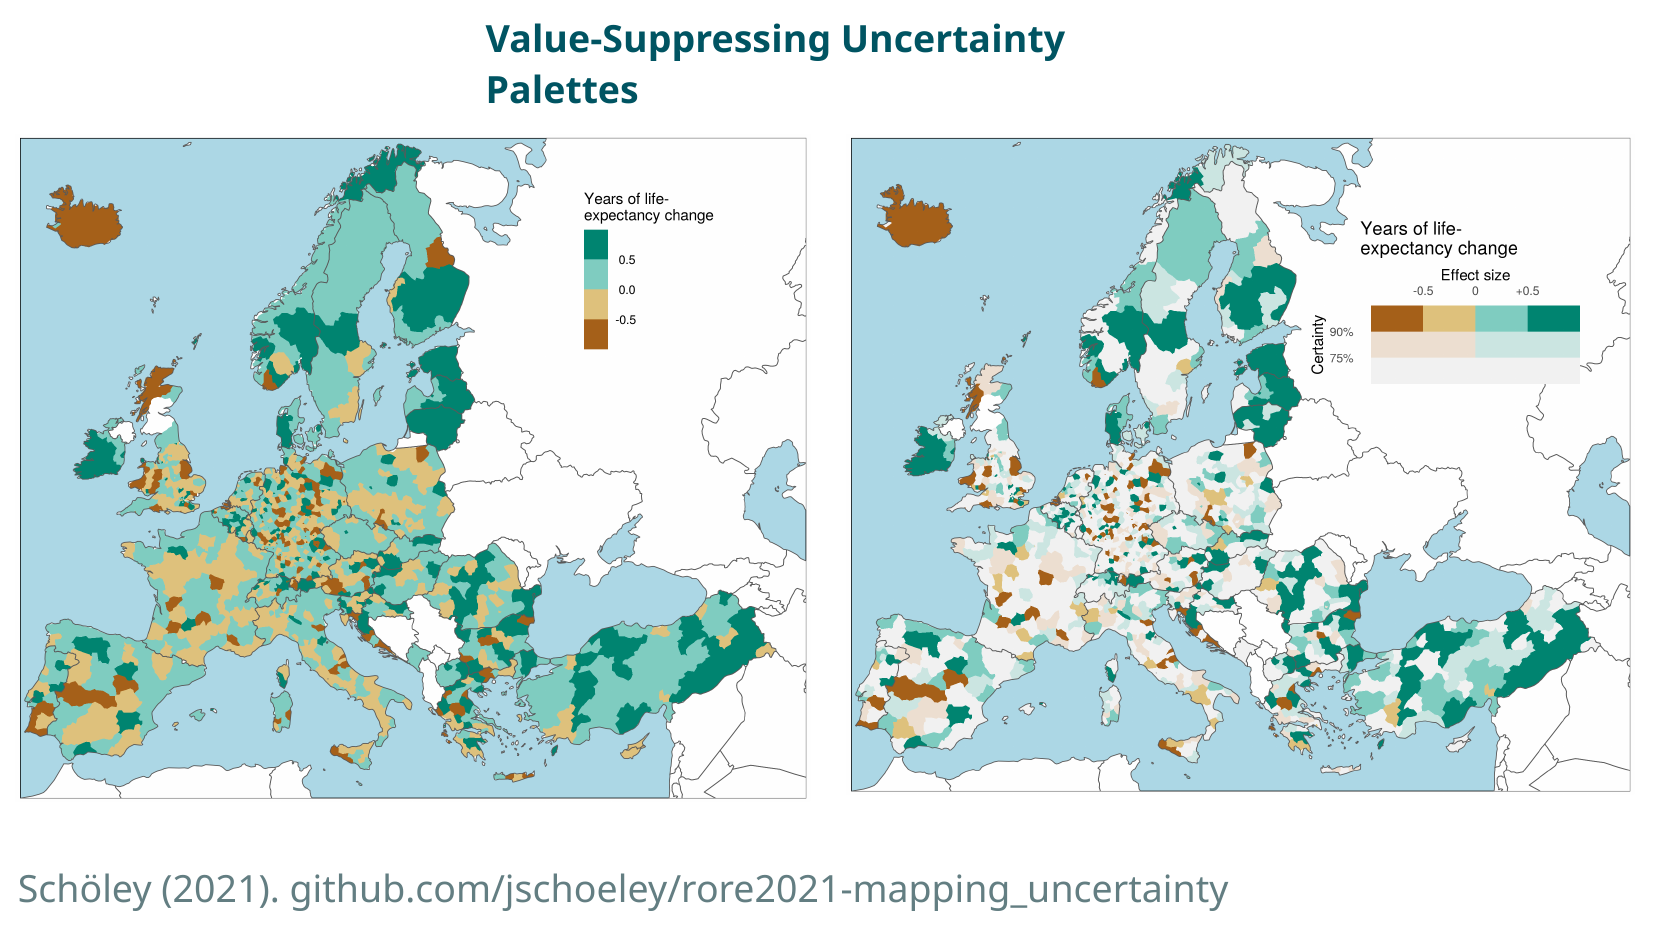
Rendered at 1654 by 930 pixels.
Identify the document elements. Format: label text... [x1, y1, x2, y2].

picture [15, 134, 811, 802]
text_box Schöley (2021). github.com/jschoeley/rore2021-mapping_uncertainty [3, 855, 1058, 920]
text_box Value-Suppressing Uncertainty Palettes [470, 4, 1182, 119]
picture [846, 134, 1635, 796]
